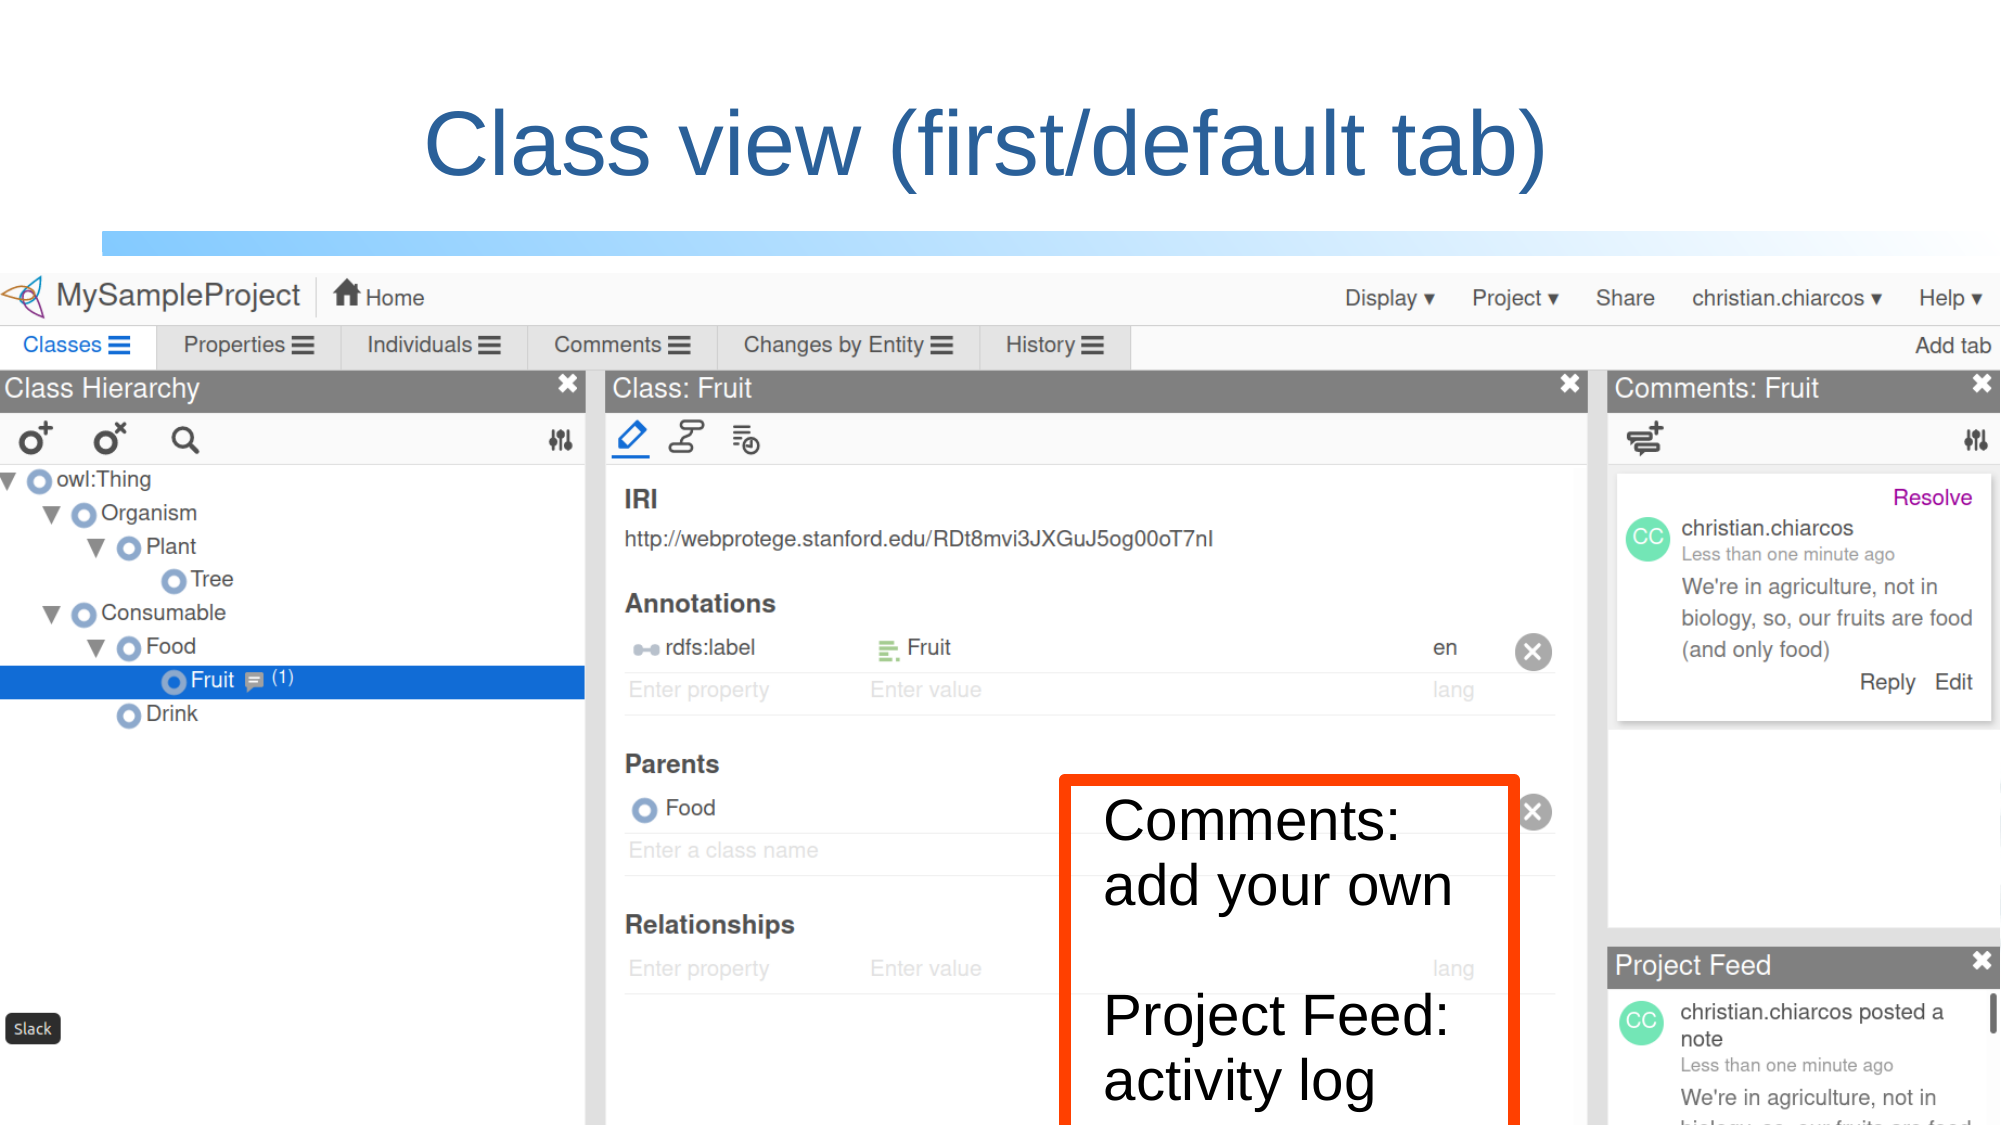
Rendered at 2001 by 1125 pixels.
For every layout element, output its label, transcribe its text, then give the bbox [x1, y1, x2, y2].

text_box [1064, 779, 1515, 1125]
title Class view (first/default tab) [99, 45, 1900, 233]
picture [0, 273, 2001, 1125]
